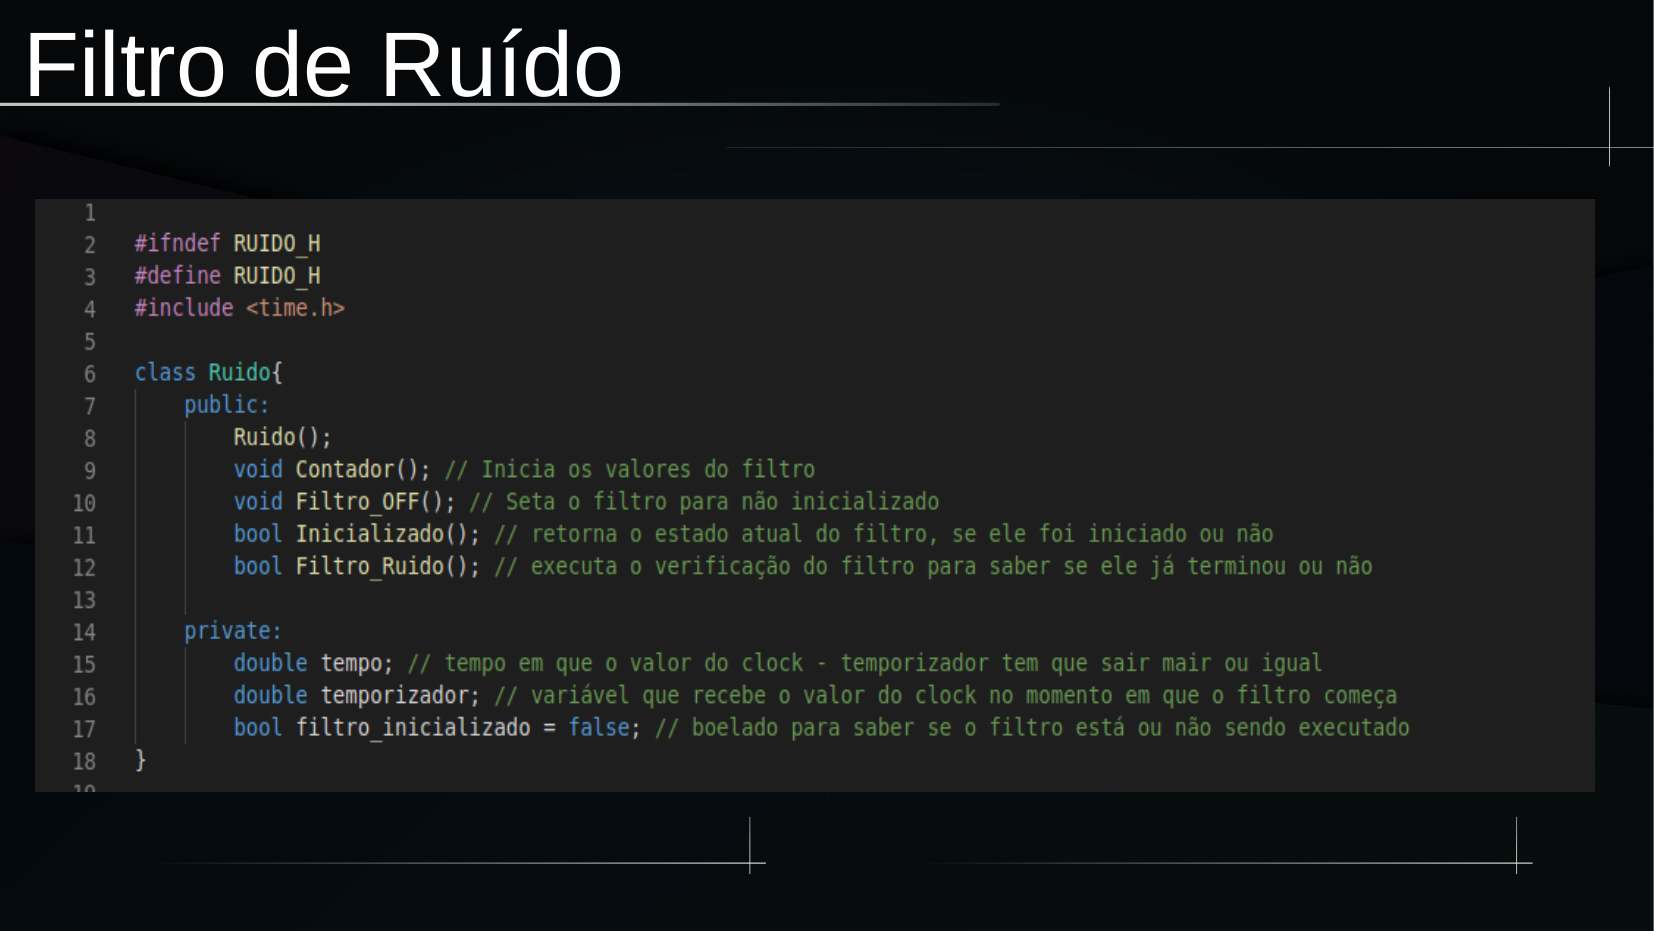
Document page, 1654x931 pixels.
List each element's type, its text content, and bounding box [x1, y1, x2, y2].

title Filtro de Ruído [23, 11, 1589, 119]
picture [0, 0, 1654, 931]
